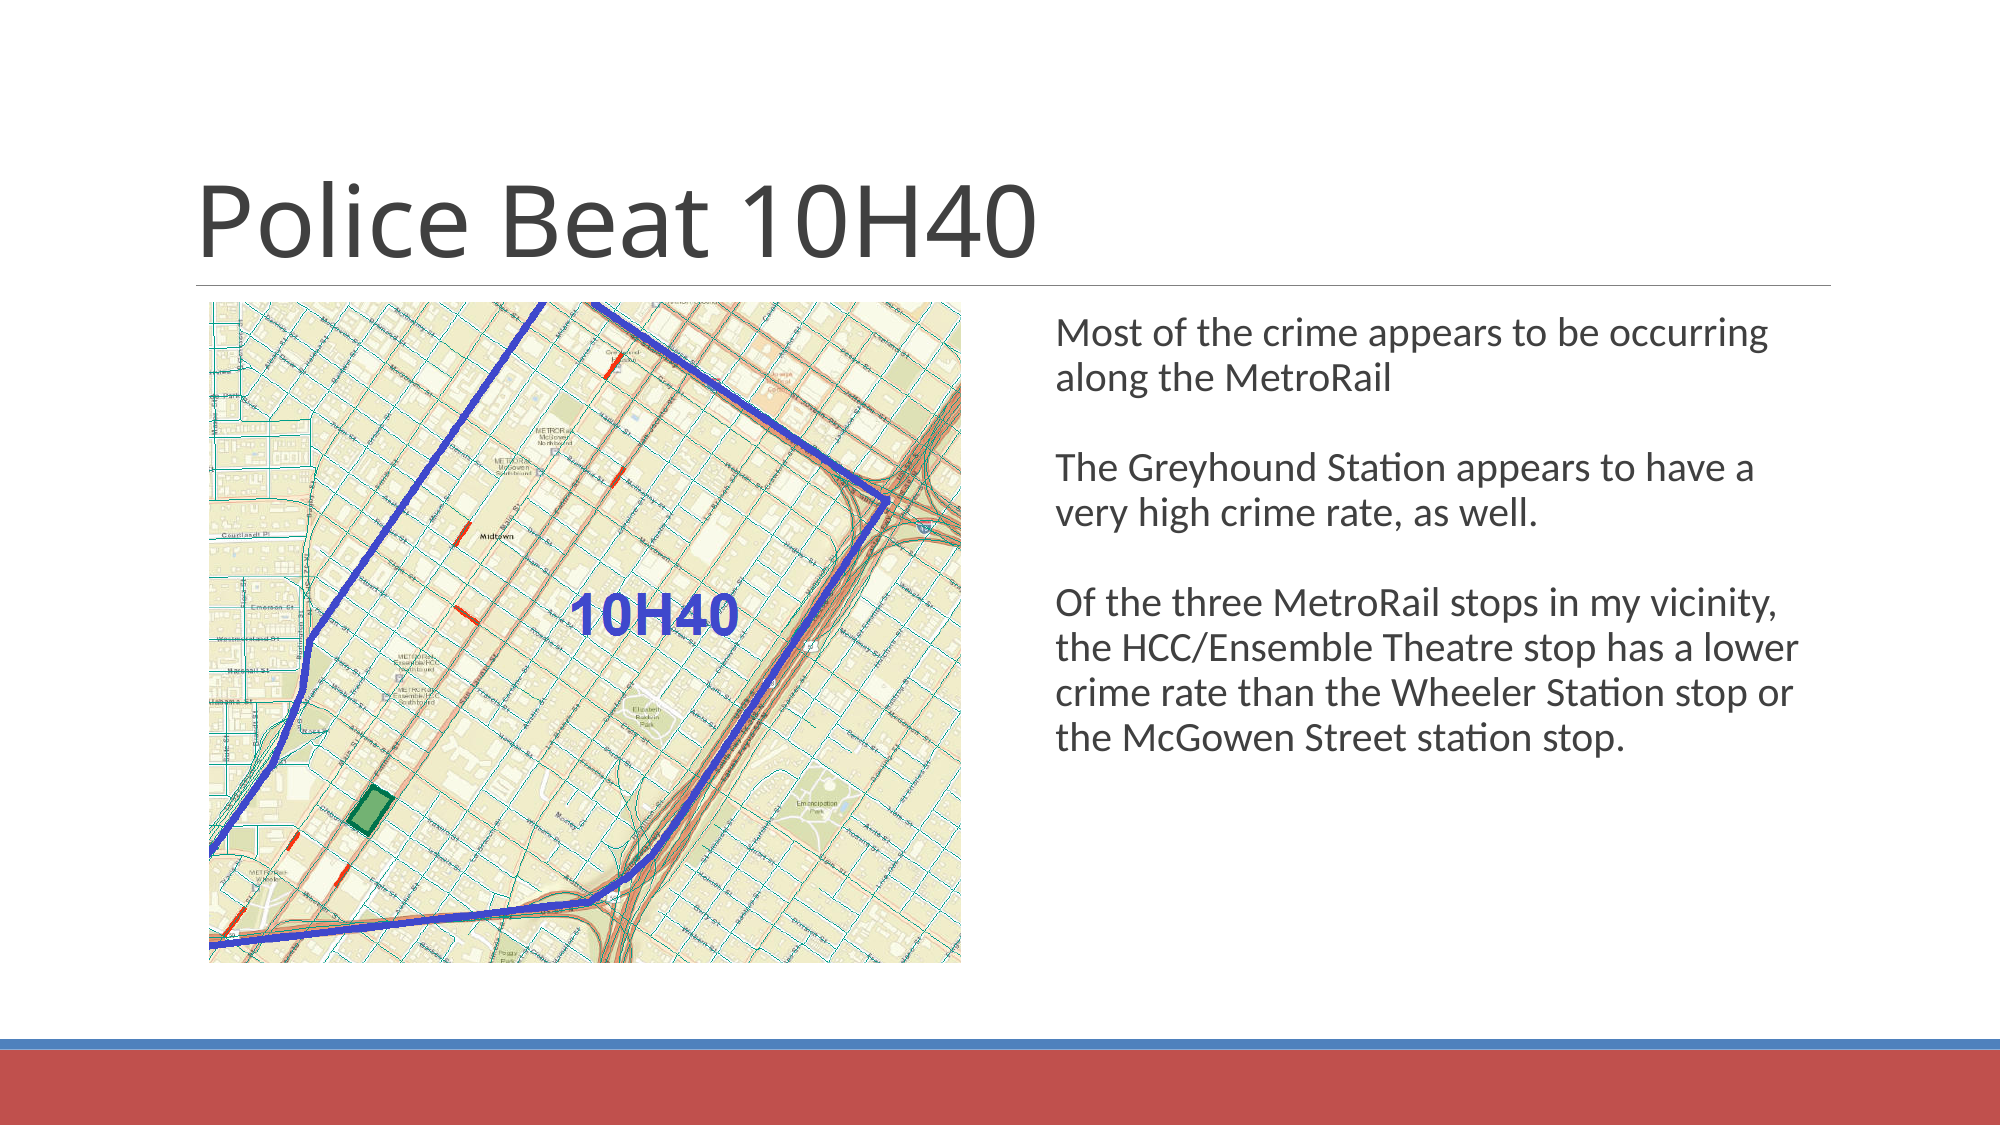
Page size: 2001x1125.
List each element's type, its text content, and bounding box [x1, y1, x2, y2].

text_box Most of the crime appears to be occurring along the MetroRail The Greyhound Station appears to have a very high crime rate, as well. Of the three MetroRail stops in my vicinity, the HCC/Ensemble Theatre stop has a lower crime rate than the Wheeler Station stop or the McGowen Street station stop. [1020, 302, 1830, 963]
picture [209, 302, 961, 963]
text_box Police Beat 10H40 [180, 47, 1830, 285]
